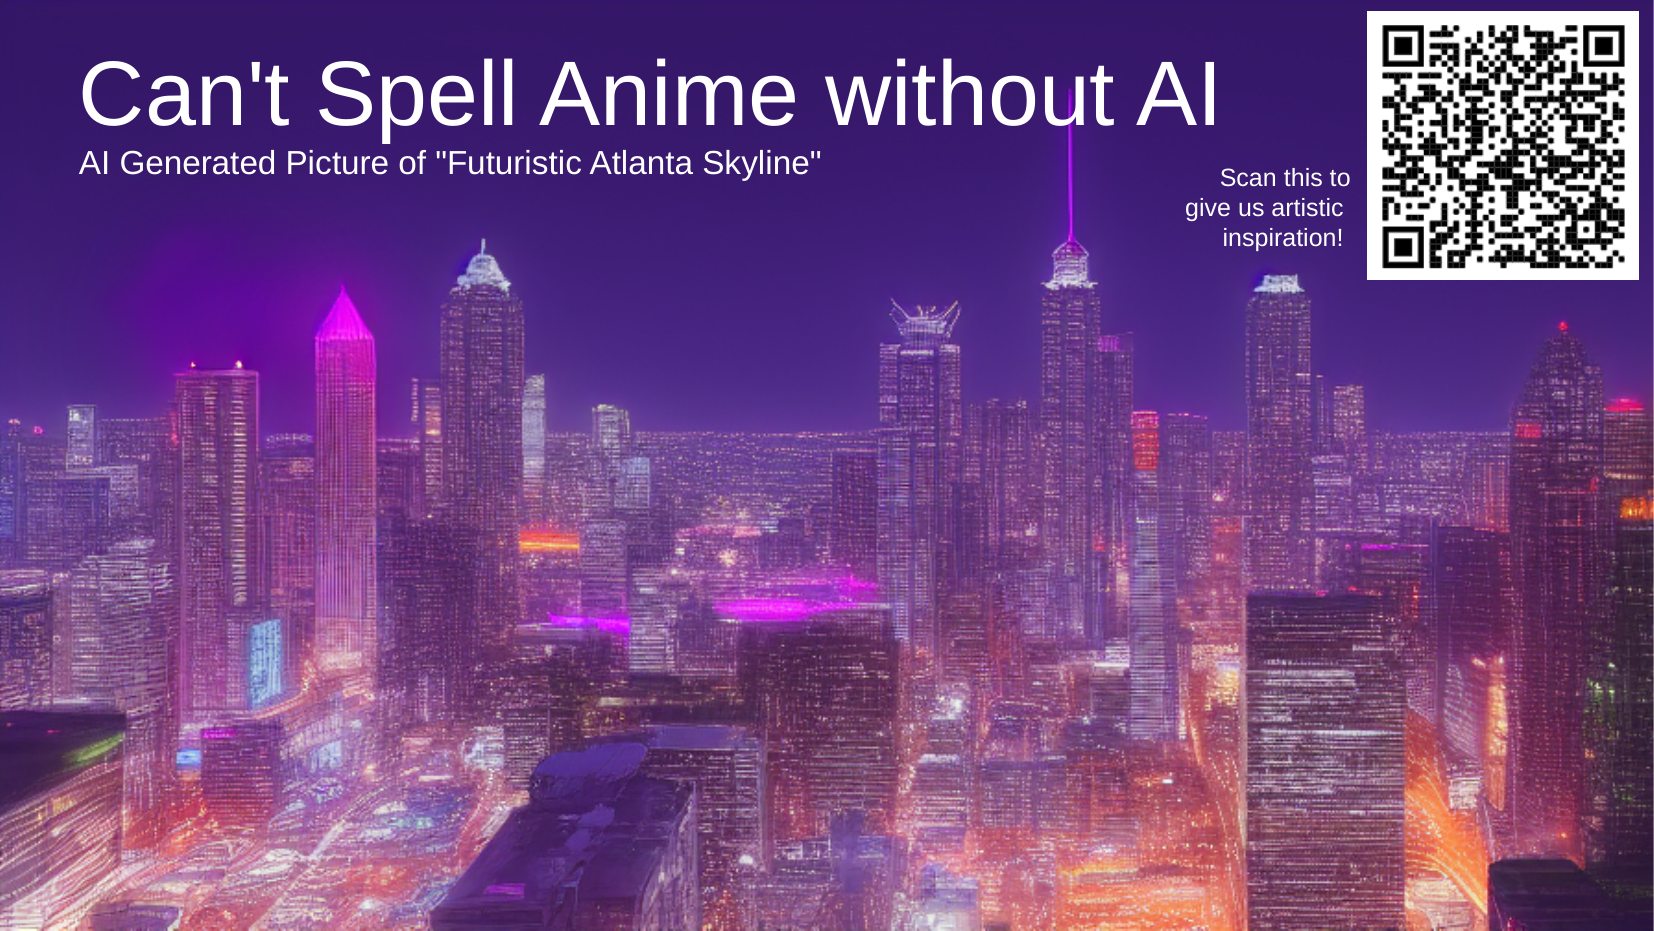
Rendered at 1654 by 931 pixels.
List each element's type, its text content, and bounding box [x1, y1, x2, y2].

title Can't Spell Anime without AI AI Generated Picture of "Futuristic Atlanta Skyline" [78, 6, 1568, 919]
picture [0, 0, 1654, 931]
text_box Scan this to give us artistic inspiration! [1130, 154, 1366, 260]
